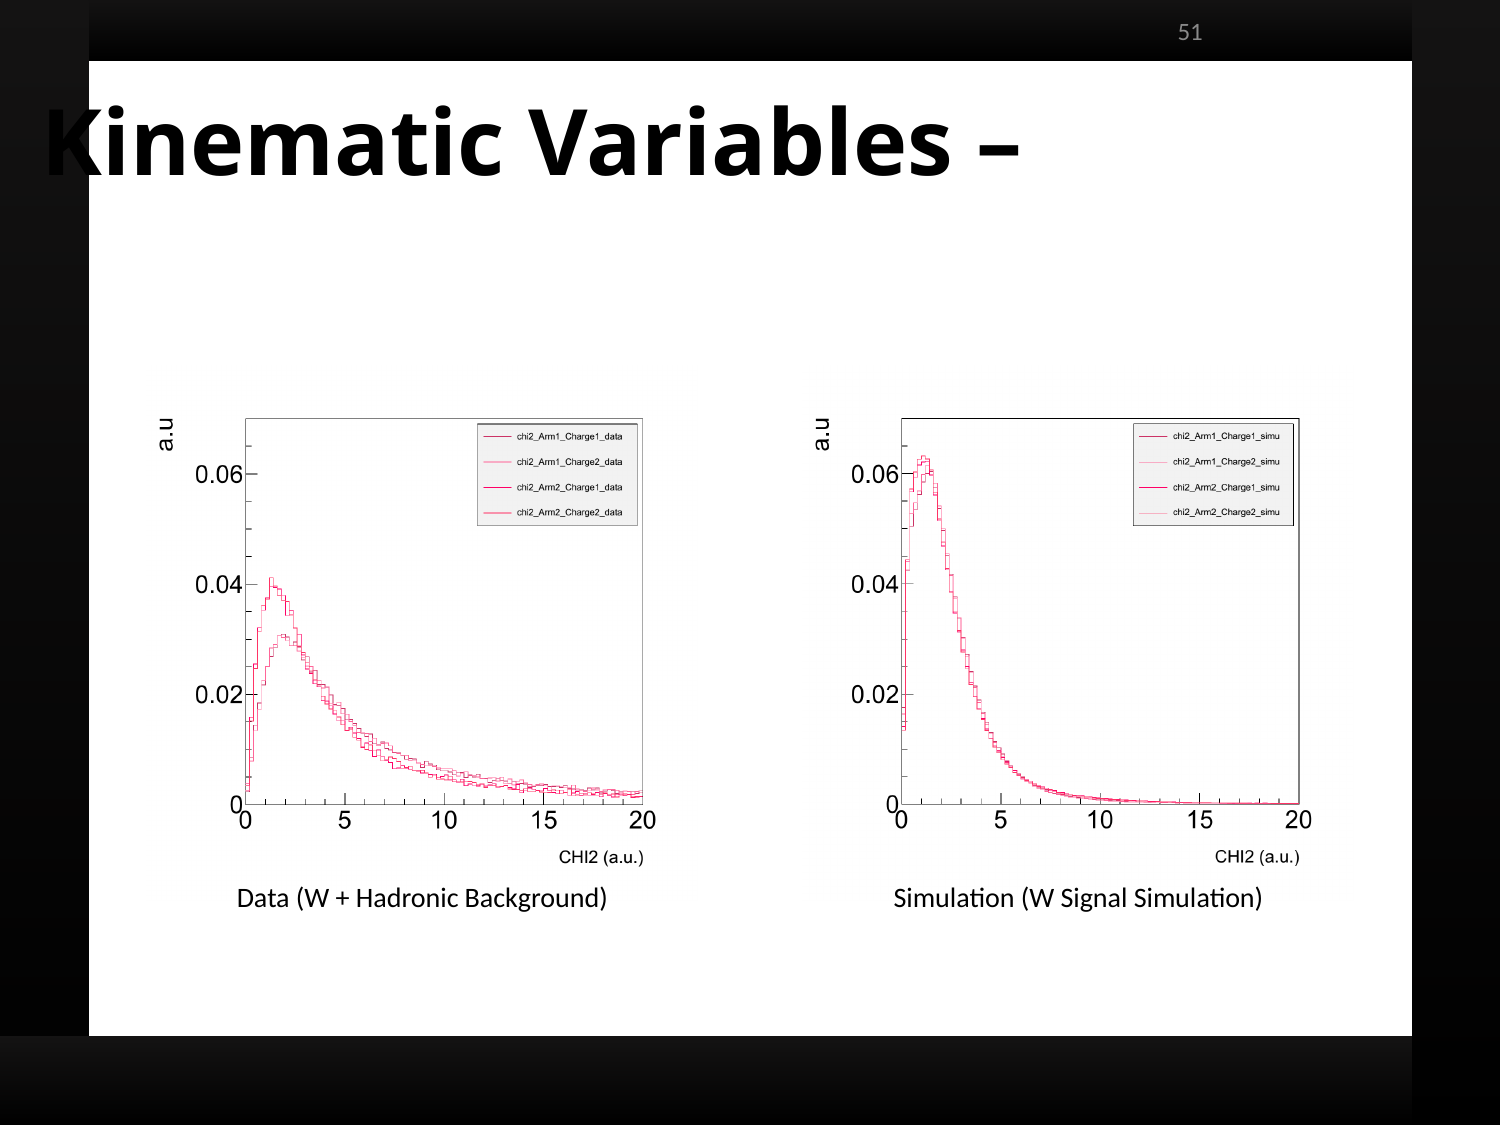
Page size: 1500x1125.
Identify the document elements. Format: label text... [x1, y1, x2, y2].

slide_number 51 [1162, 0, 1500, 61]
text_box Data (W + Hadronic Background) [221, 871, 630, 921]
picture [146, 365, 698, 901]
title Kinematic Variables – [26, 71, 1482, 222]
picture [802, 365, 1354, 901]
text_box Simulation (W Signal Simulation) [878, 871, 1286, 922]
